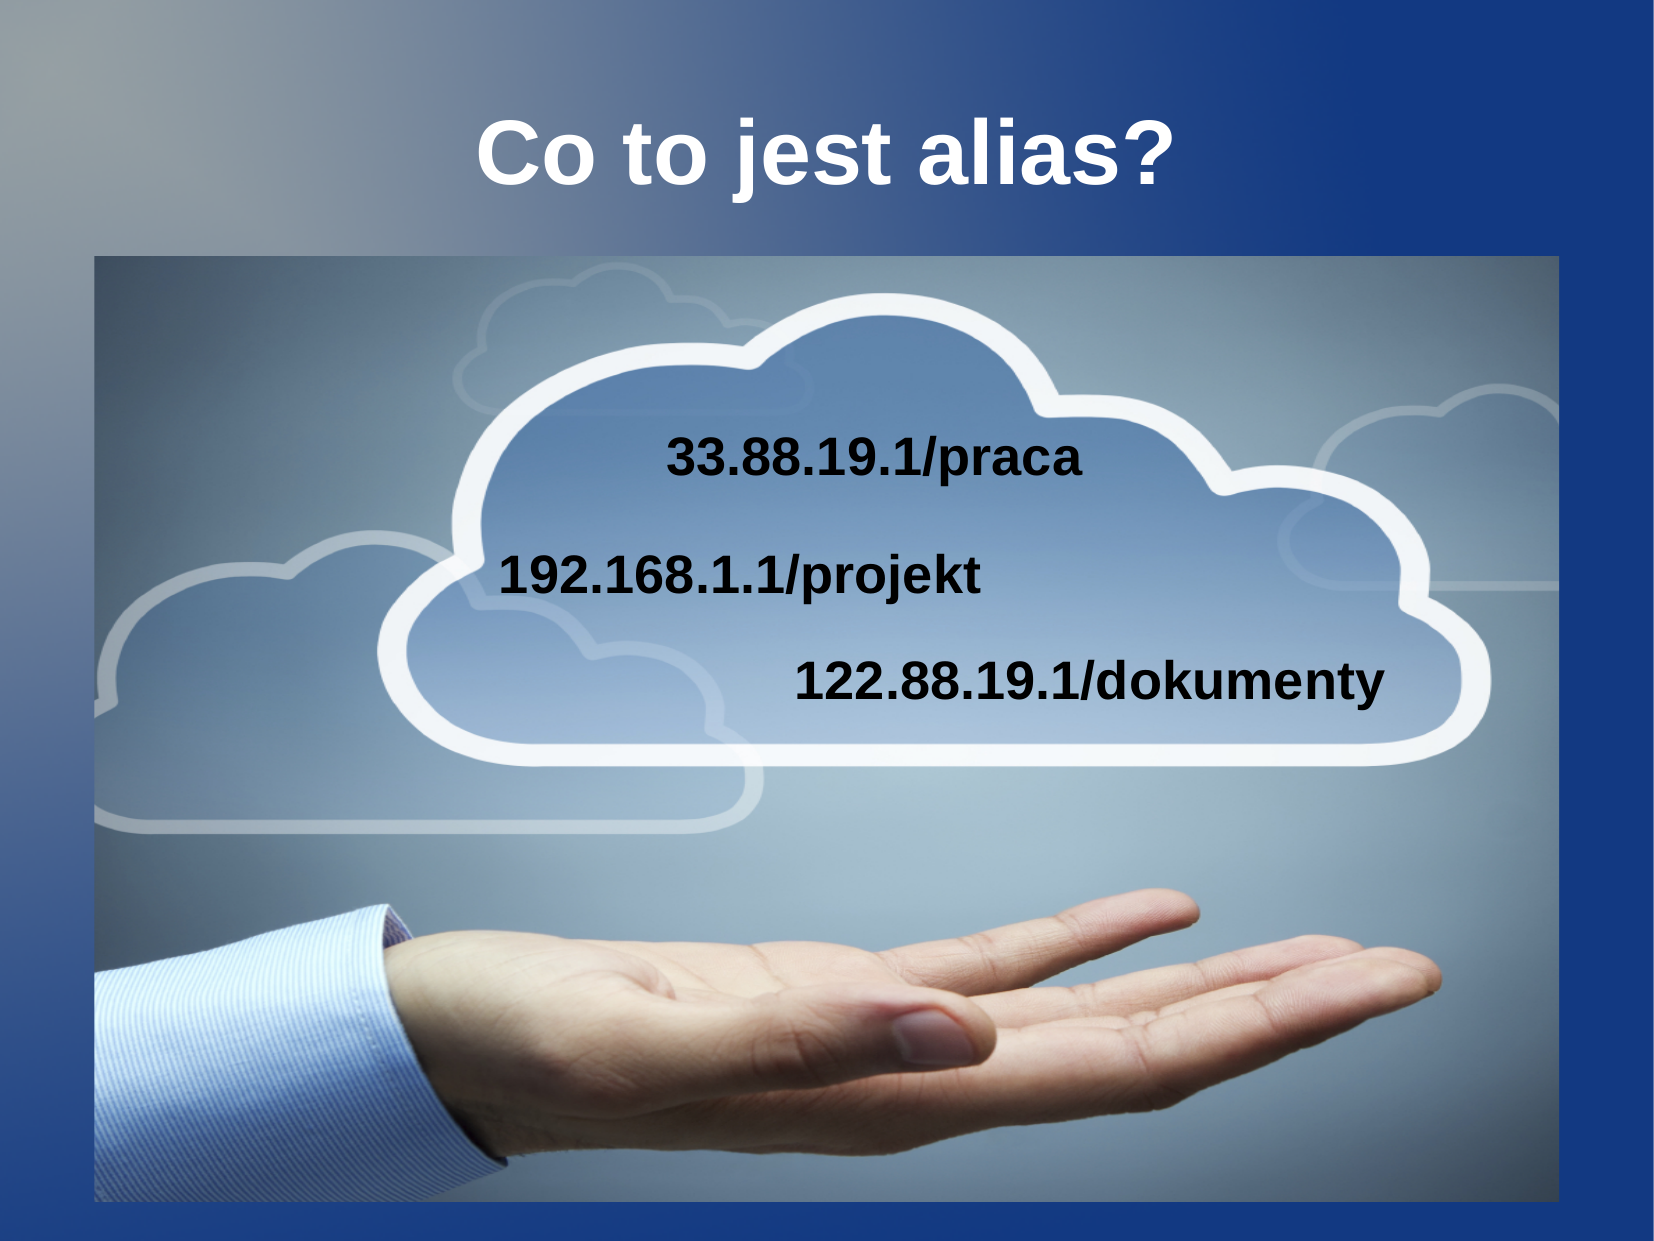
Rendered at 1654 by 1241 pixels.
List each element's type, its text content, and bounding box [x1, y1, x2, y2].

text_box 192.168.1.1/projekt [484, 537, 1085, 674]
text_box 122.88.19.1/dokumenty [779, 643, 1428, 780]
text_box 33.88.19.1/praca [651, 419, 1252, 556]
picture [0, 0, 1654, 1241]
title Co to jest alias? [82, 49, 1571, 257]
